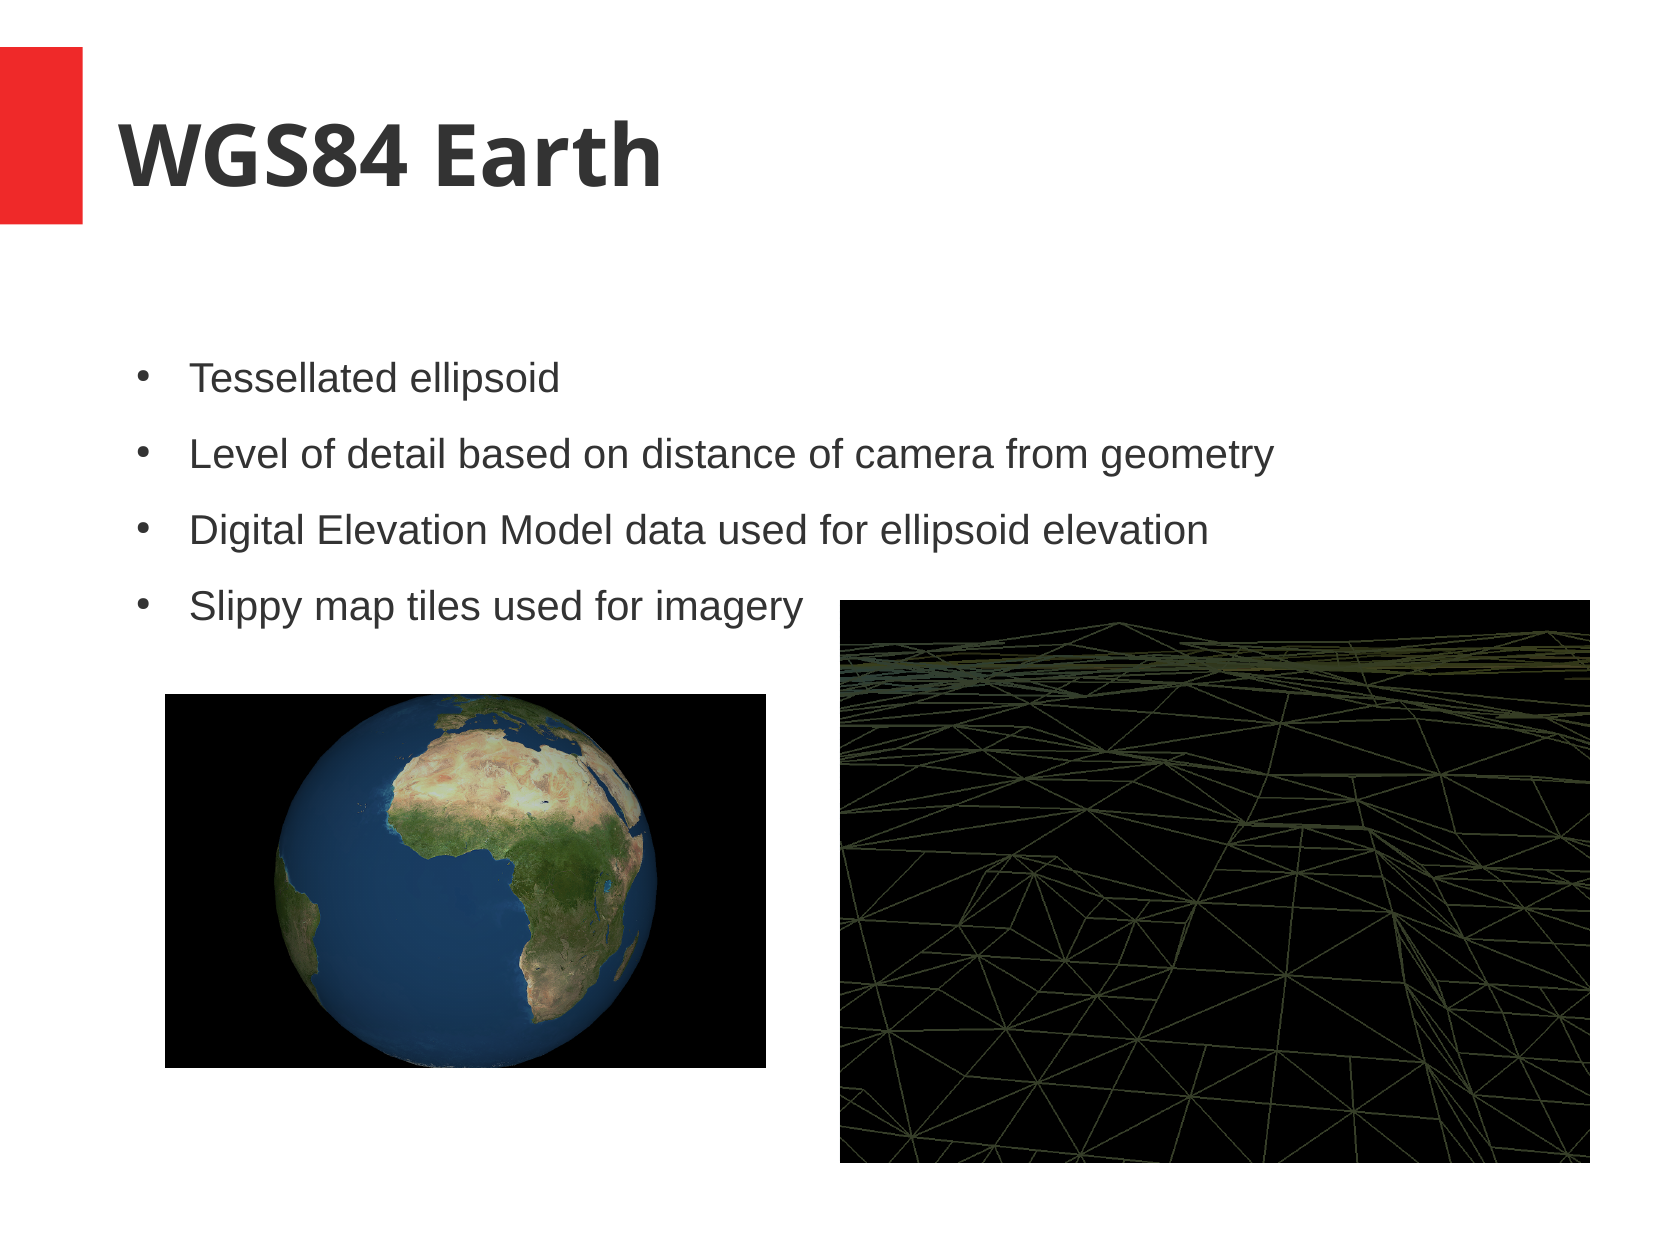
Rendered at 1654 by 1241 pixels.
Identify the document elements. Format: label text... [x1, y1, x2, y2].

list Tessellated ellipsoid Level of detail based on distance of camera from geometry Digital Elevation Model data used for ellipsoid elevation Slippy map tiles used for imagery [118, 354, 1536, 1074]
picture [839, 600, 1591, 1163]
title WGS84 Earth [118, 49, 1571, 257]
picture [165, 694, 766, 1069]
